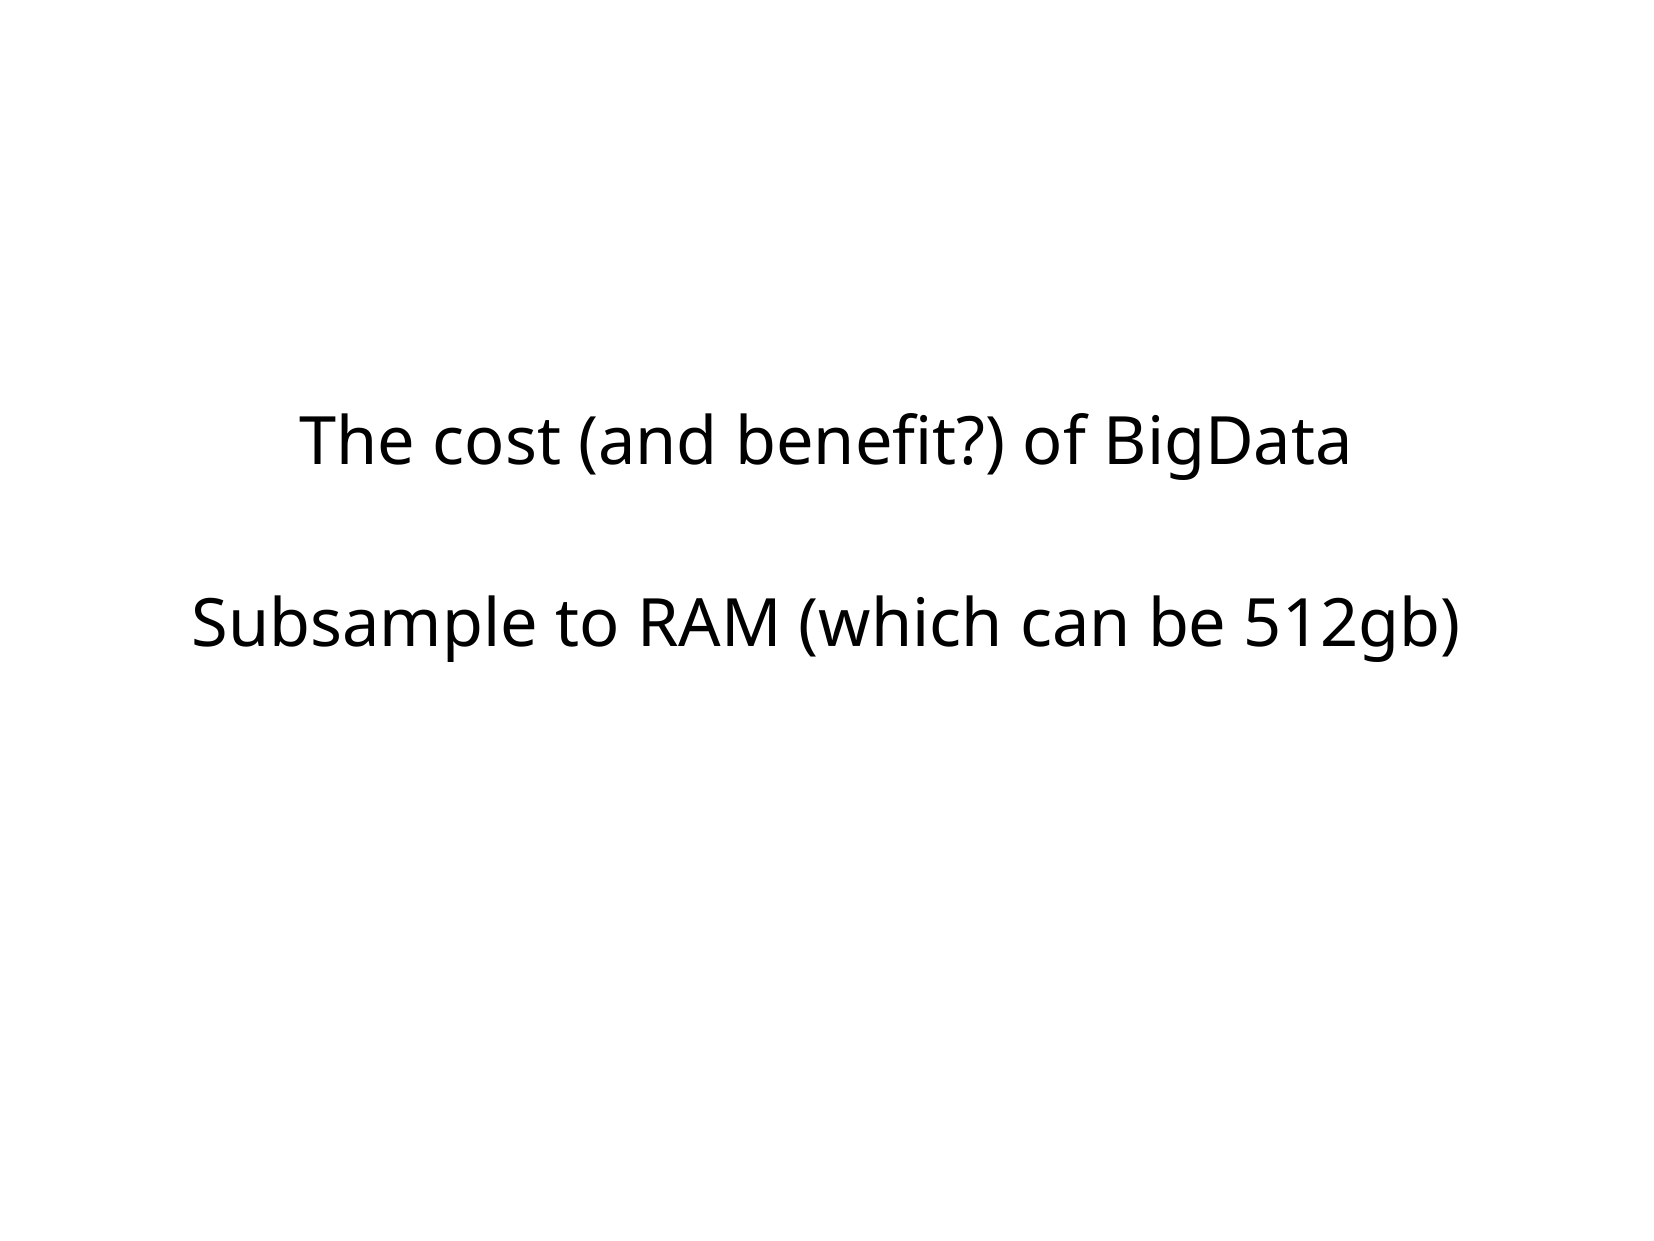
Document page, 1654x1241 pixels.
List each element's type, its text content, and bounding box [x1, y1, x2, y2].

subtitle The cost (and benefit?) of BigData Subsample to RAM (which can be 512gb) [82, 49, 1571, 1010]
